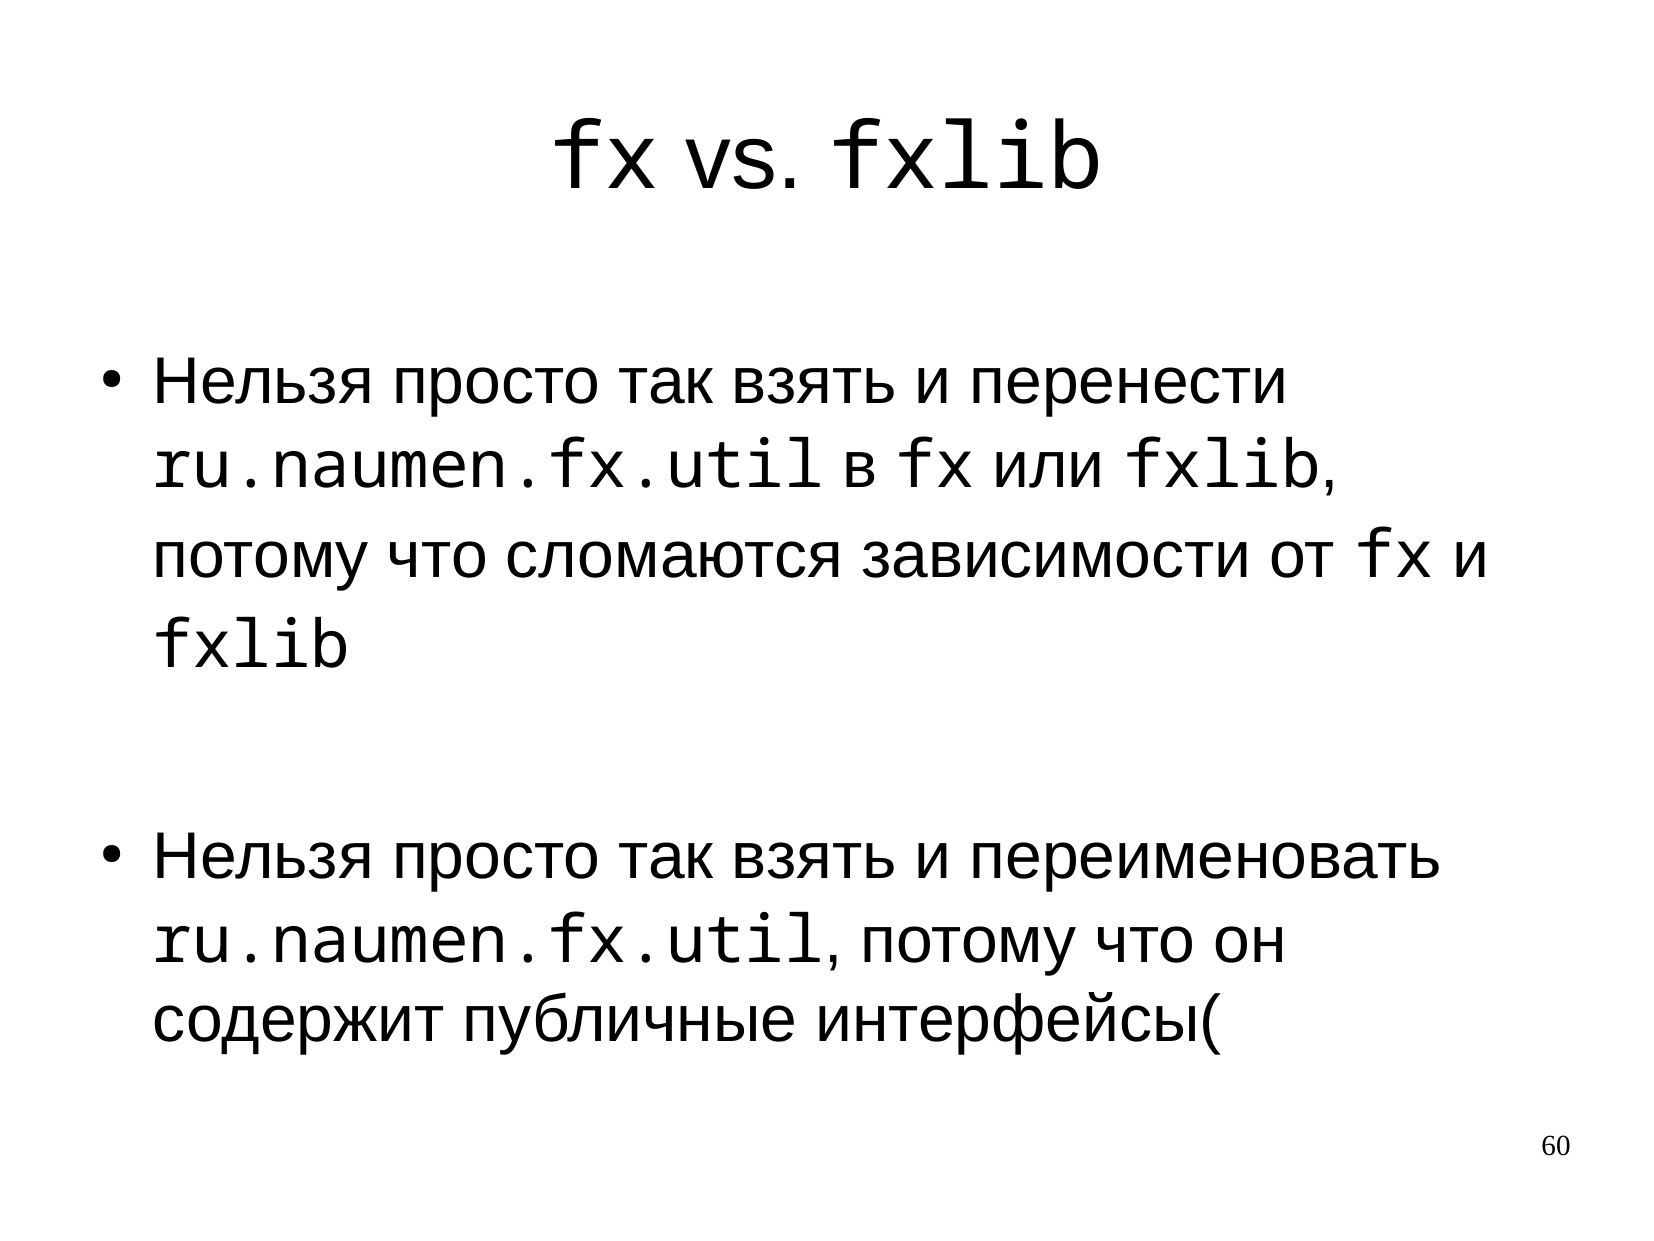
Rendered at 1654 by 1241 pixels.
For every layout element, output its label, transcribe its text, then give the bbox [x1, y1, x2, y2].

list Нельзя просто так взять и перенести ru.naumen.fx.util в fx или fxlib, потому что сломаются зависимости от fx и fxlib Нельзя просто так взять и переименовать ru.naumen.fx.util, потому что он содержит публичные интерфейсы( [82, 343, 1571, 1063]
title fx vs. fxlib [82, 49, 1571, 257]
